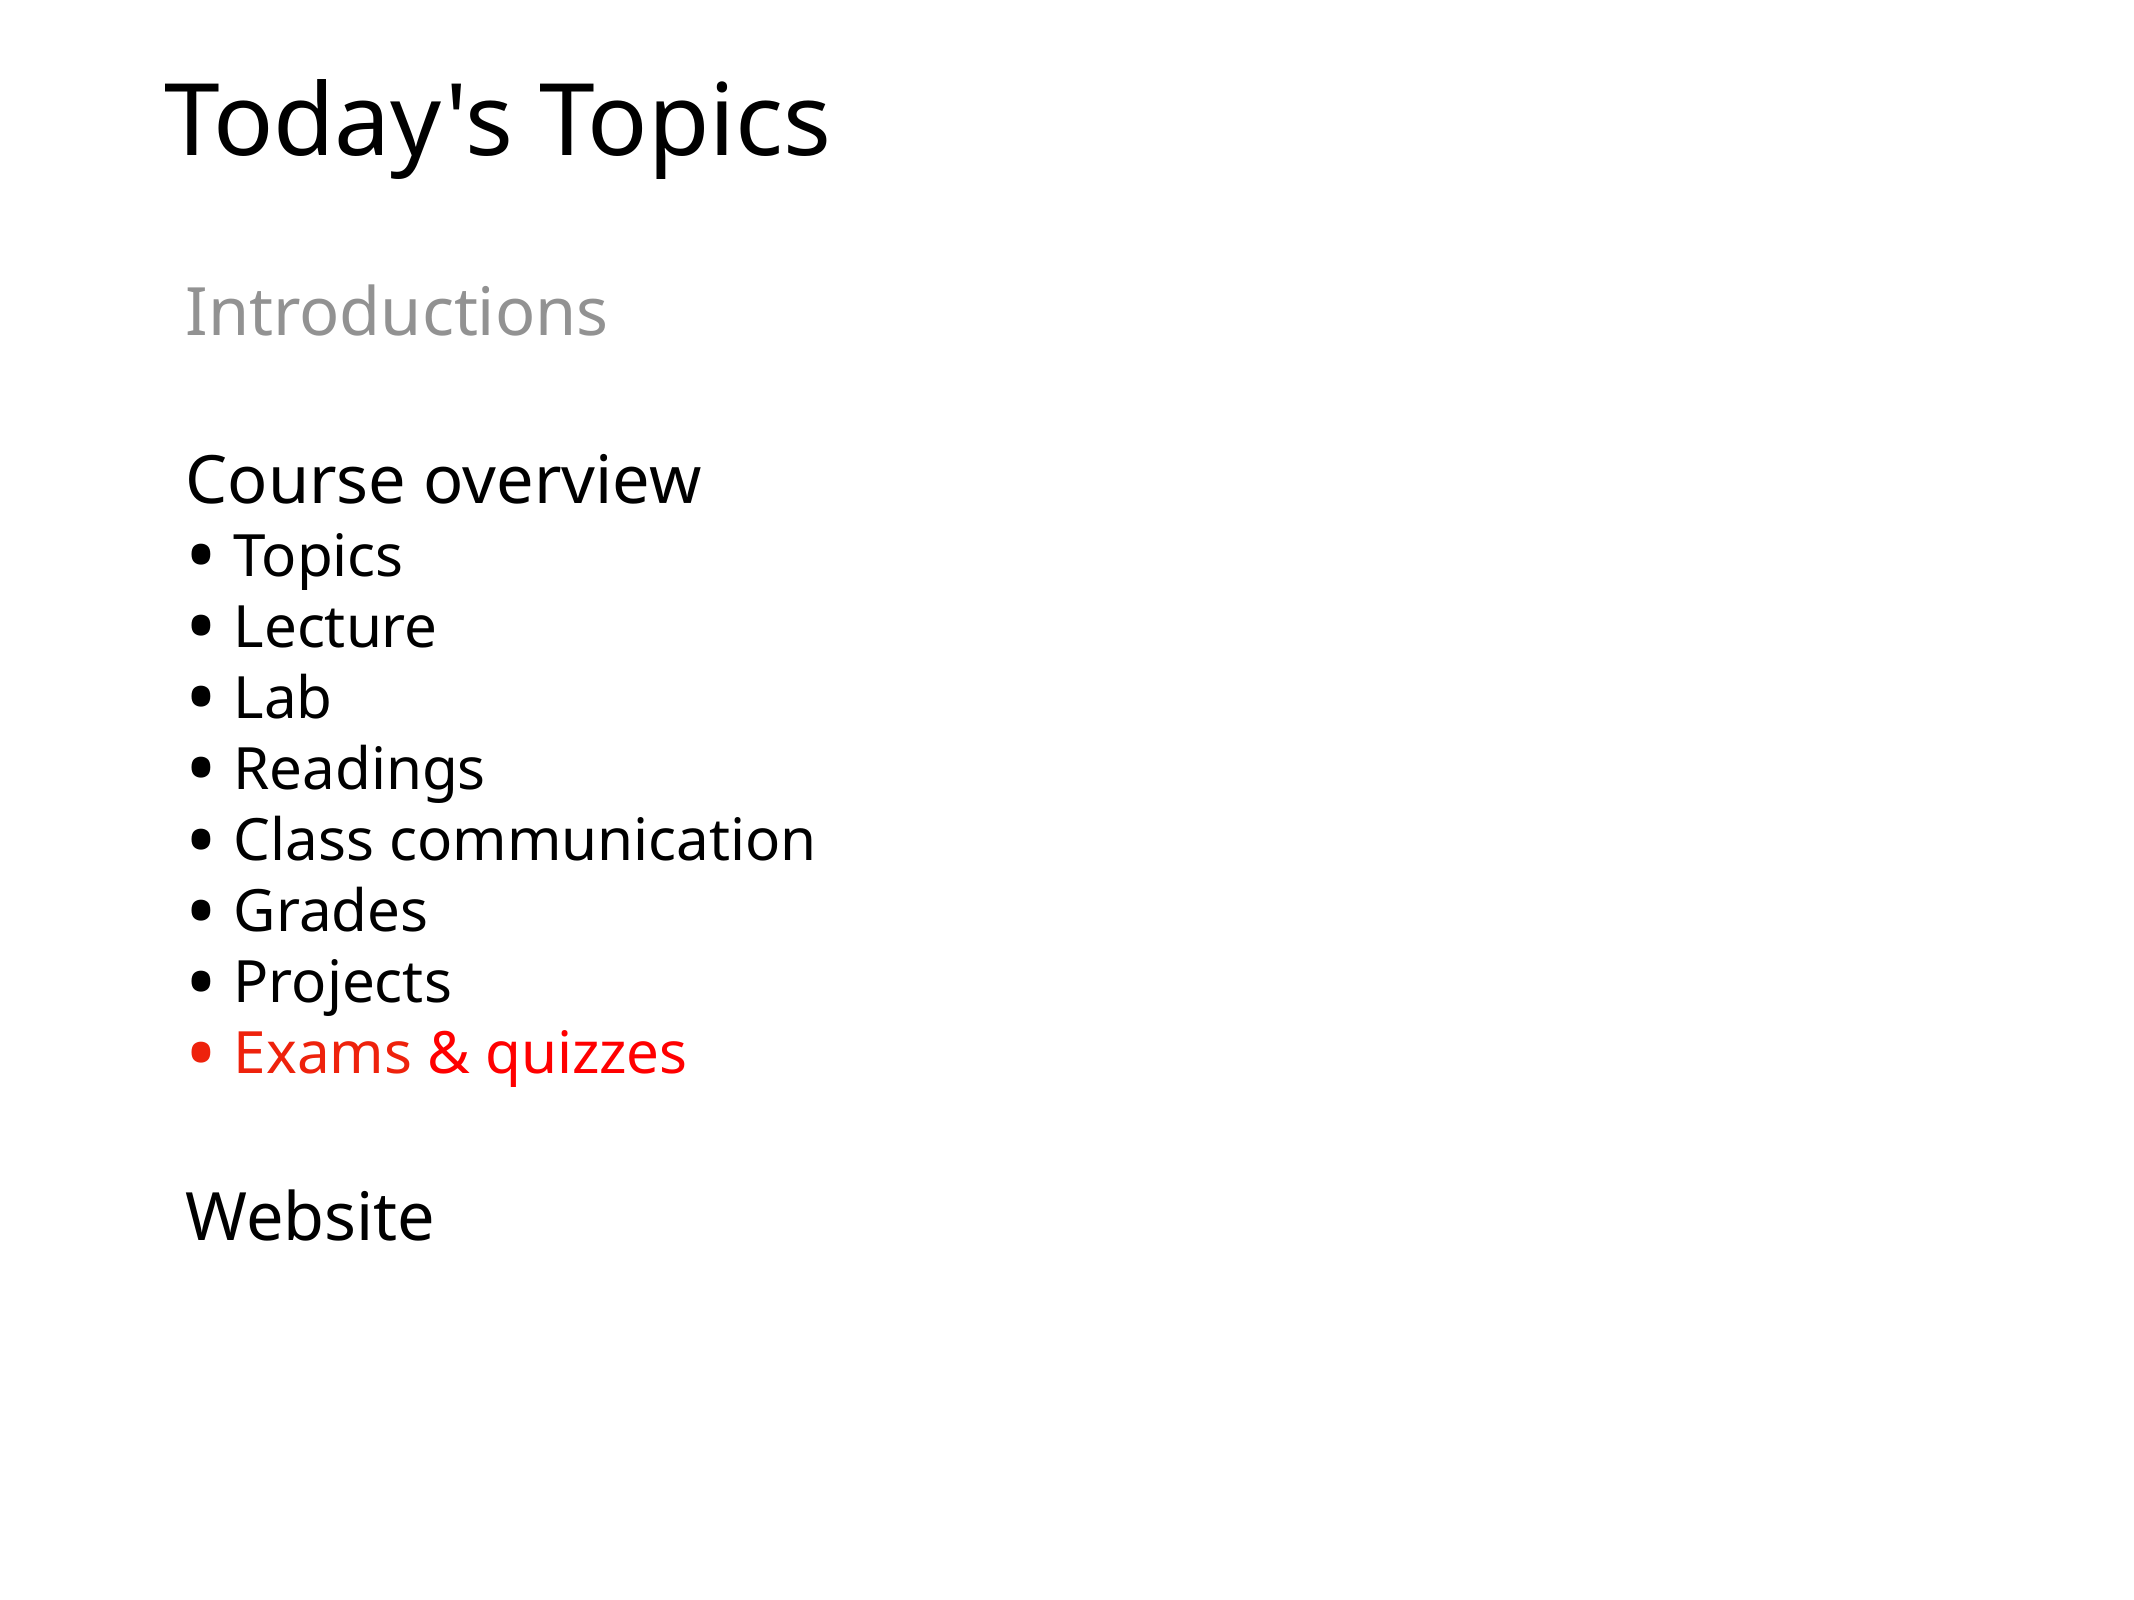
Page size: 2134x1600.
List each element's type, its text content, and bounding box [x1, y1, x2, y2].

text_box Introductions Course overview Topics Lecture Lab Readings Class communication Grades Projects Exams & quizzes Website [156, 260, 1977, 1457]
text_box Today's Topics [156, 41, 1977, 190]
